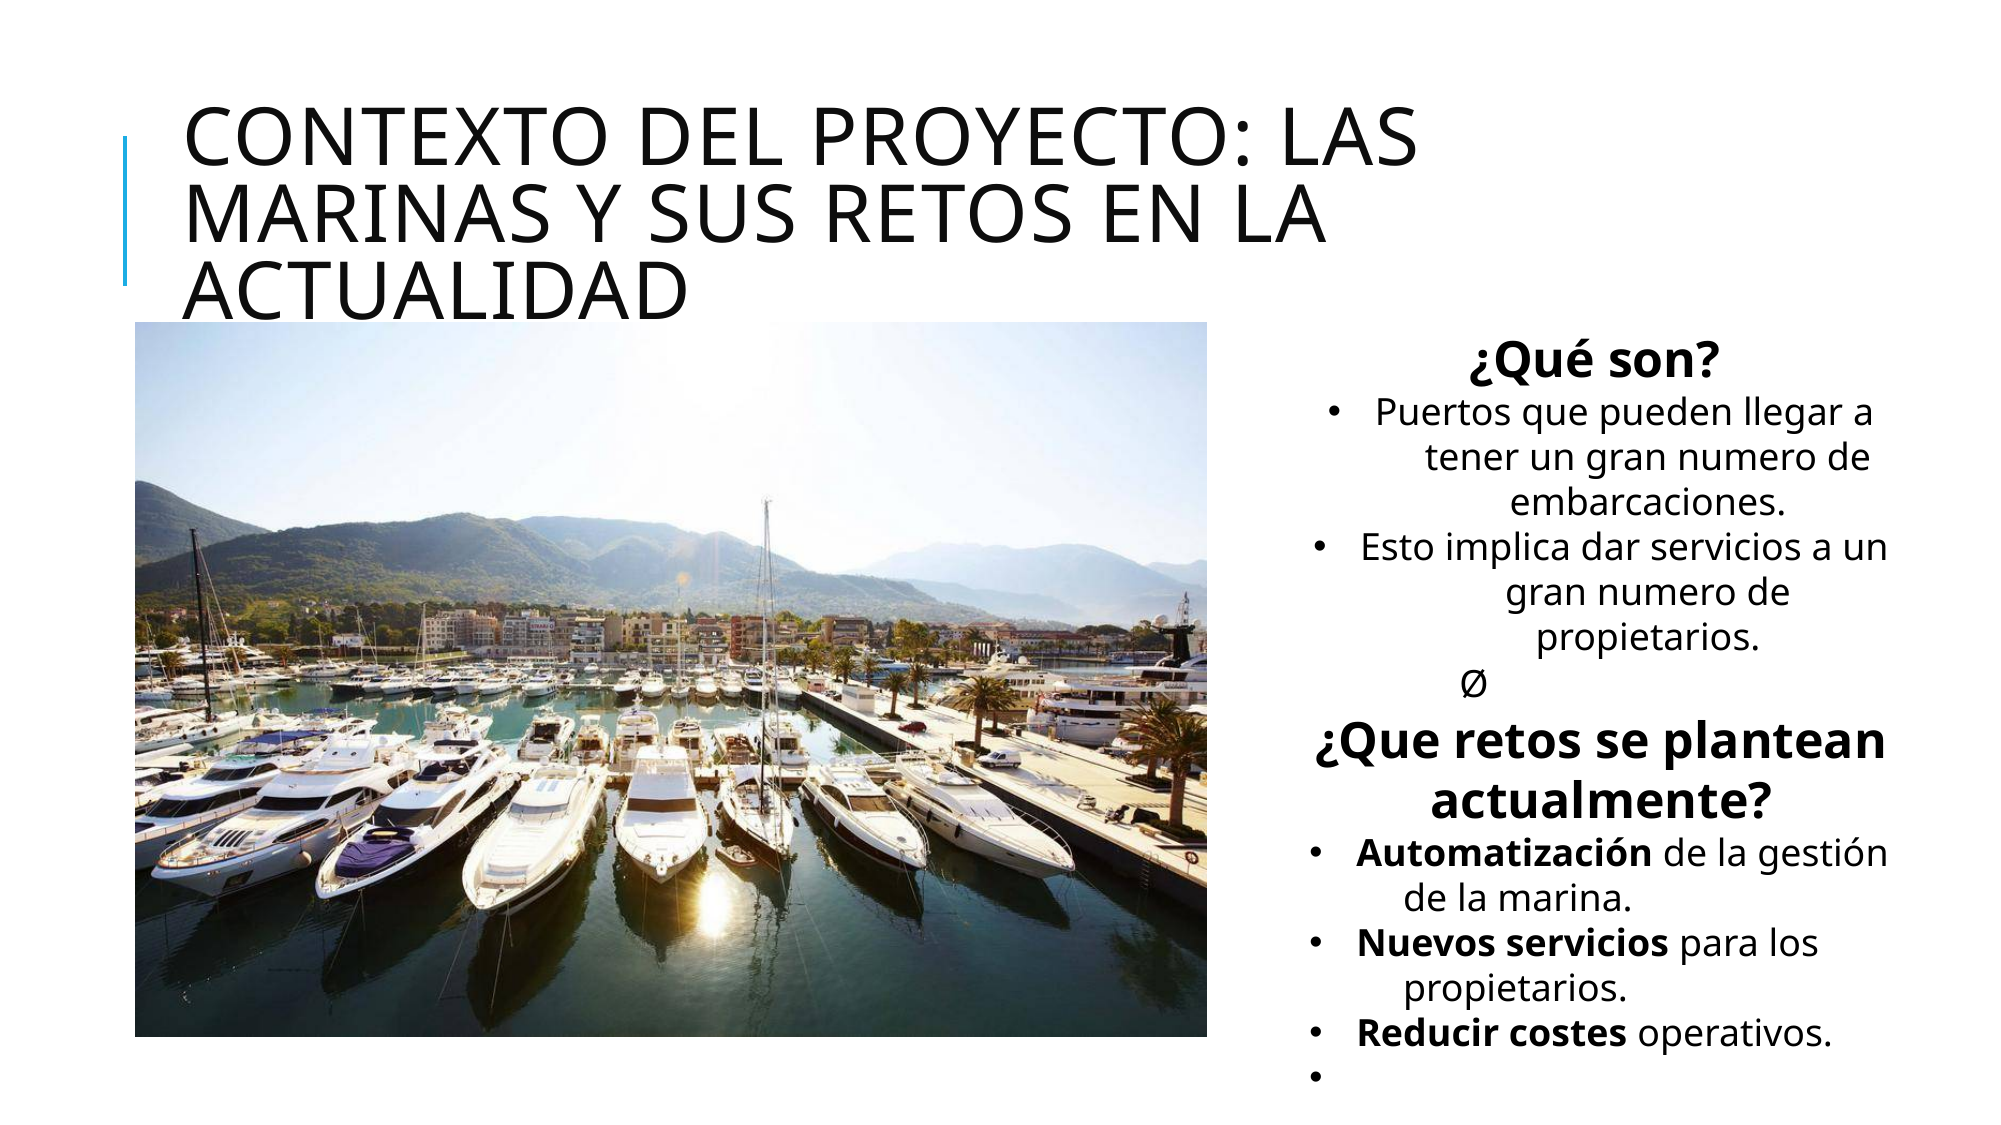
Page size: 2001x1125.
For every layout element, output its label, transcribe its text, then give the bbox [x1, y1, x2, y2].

text_box ¿Qué son? Puertos que pueden llegar a tener un gran numero de embarcaciones. Esto implica dar servicios a un gran numero de propietarios. ¿Que retos se plantean actualmente? Automatización de la gestión de la marina. Nuevos servicios para los propietarios. Reducir costes operativos. [1294, 320, 1909, 1017]
title Contexto del proyecto: Las marinas y sus retos en la actualidad [168, 96, 1763, 343]
picture [135, 322, 1207, 1037]
